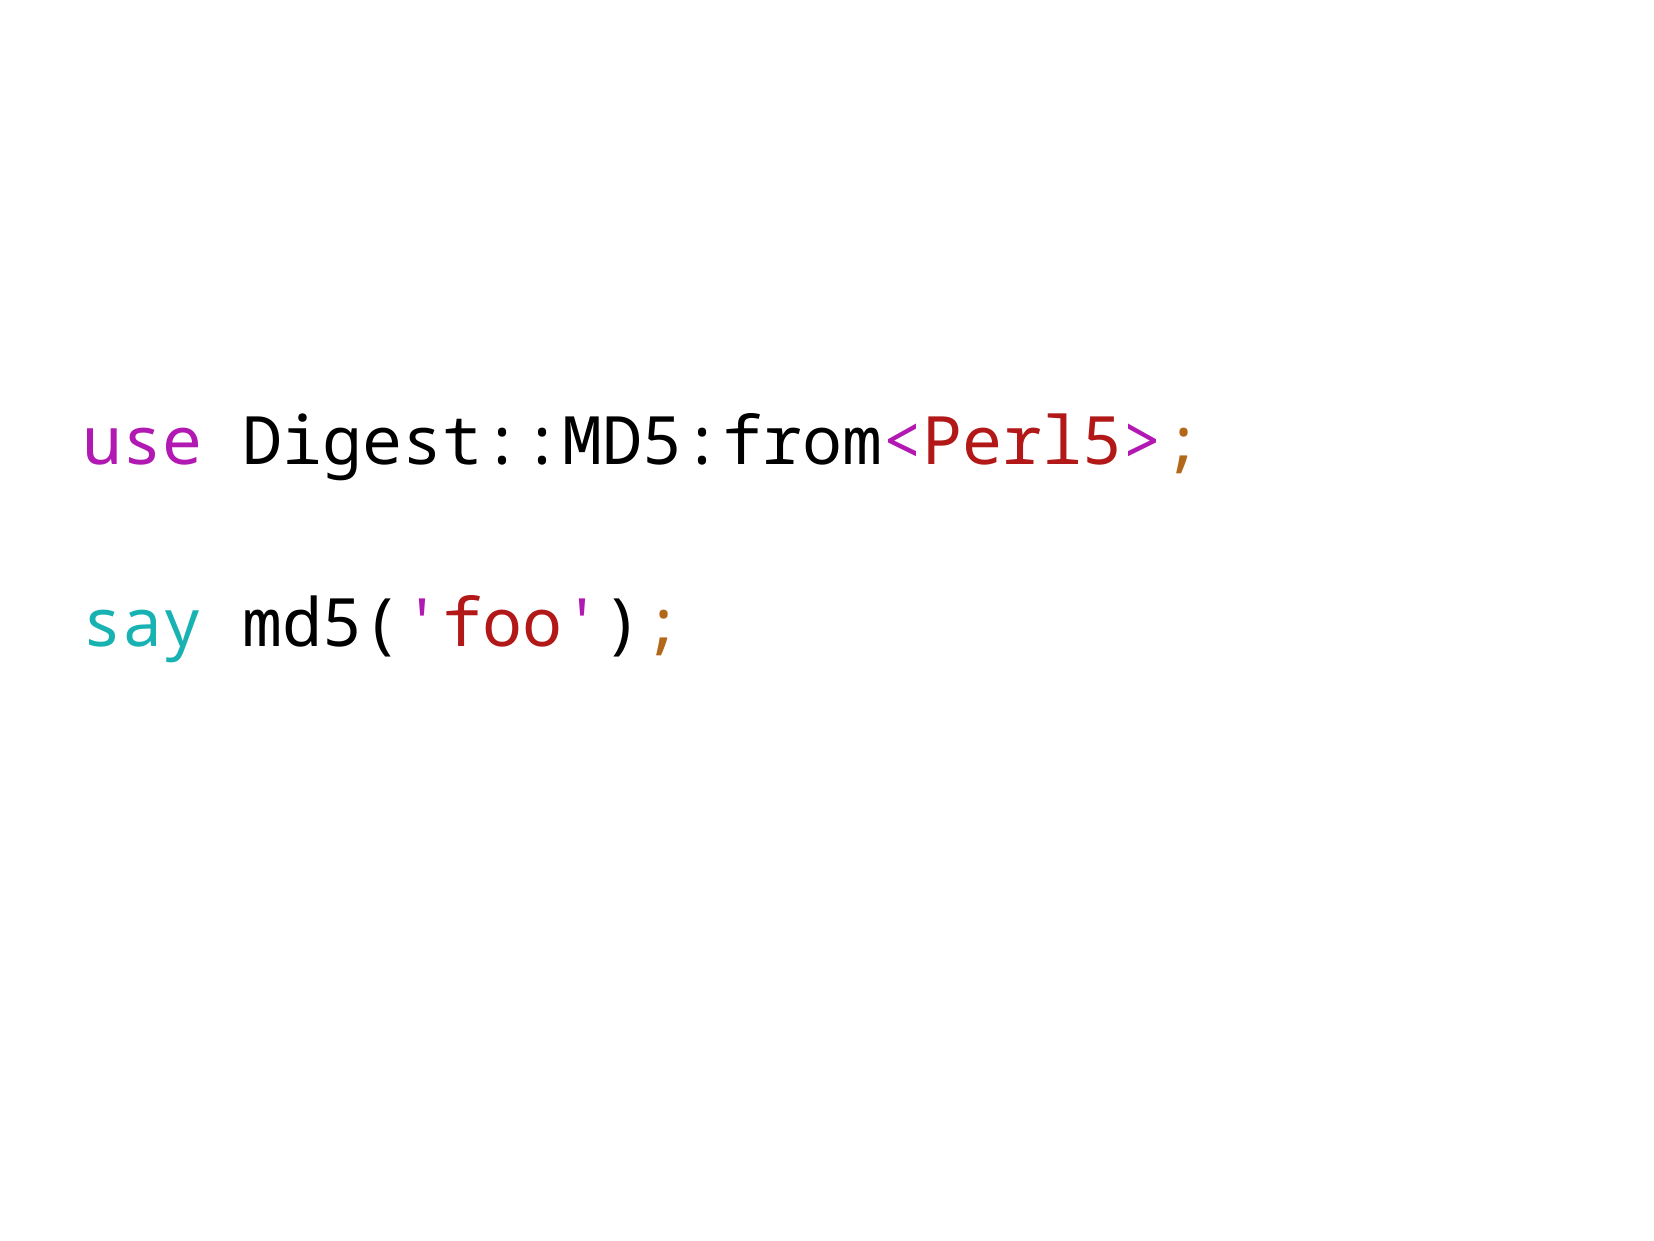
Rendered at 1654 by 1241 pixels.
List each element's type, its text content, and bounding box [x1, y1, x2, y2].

subtitle use Digest::MD5:from<Perl5>; say md5('foo'); [82, 49, 1571, 1010]
